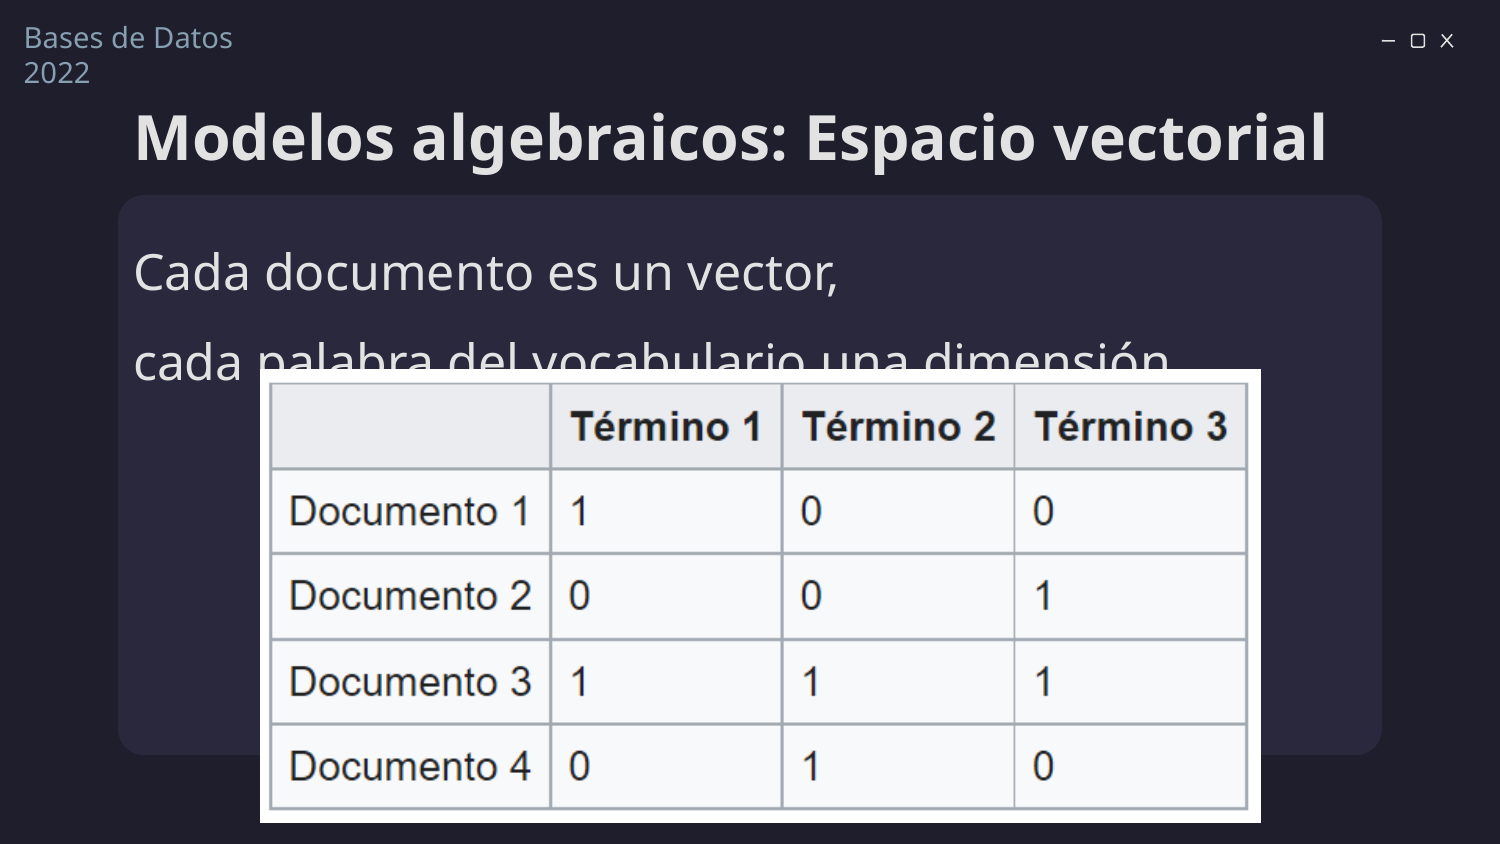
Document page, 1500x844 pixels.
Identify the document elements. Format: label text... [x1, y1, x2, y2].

title Modelos algebraicos: Espacio vectorial [118, 88, 1382, 183]
list Cada documento es un vector, cada palabra del vocabulario una dimensión [118, 195, 1471, 750]
picture [260, 369, 1261, 823]
